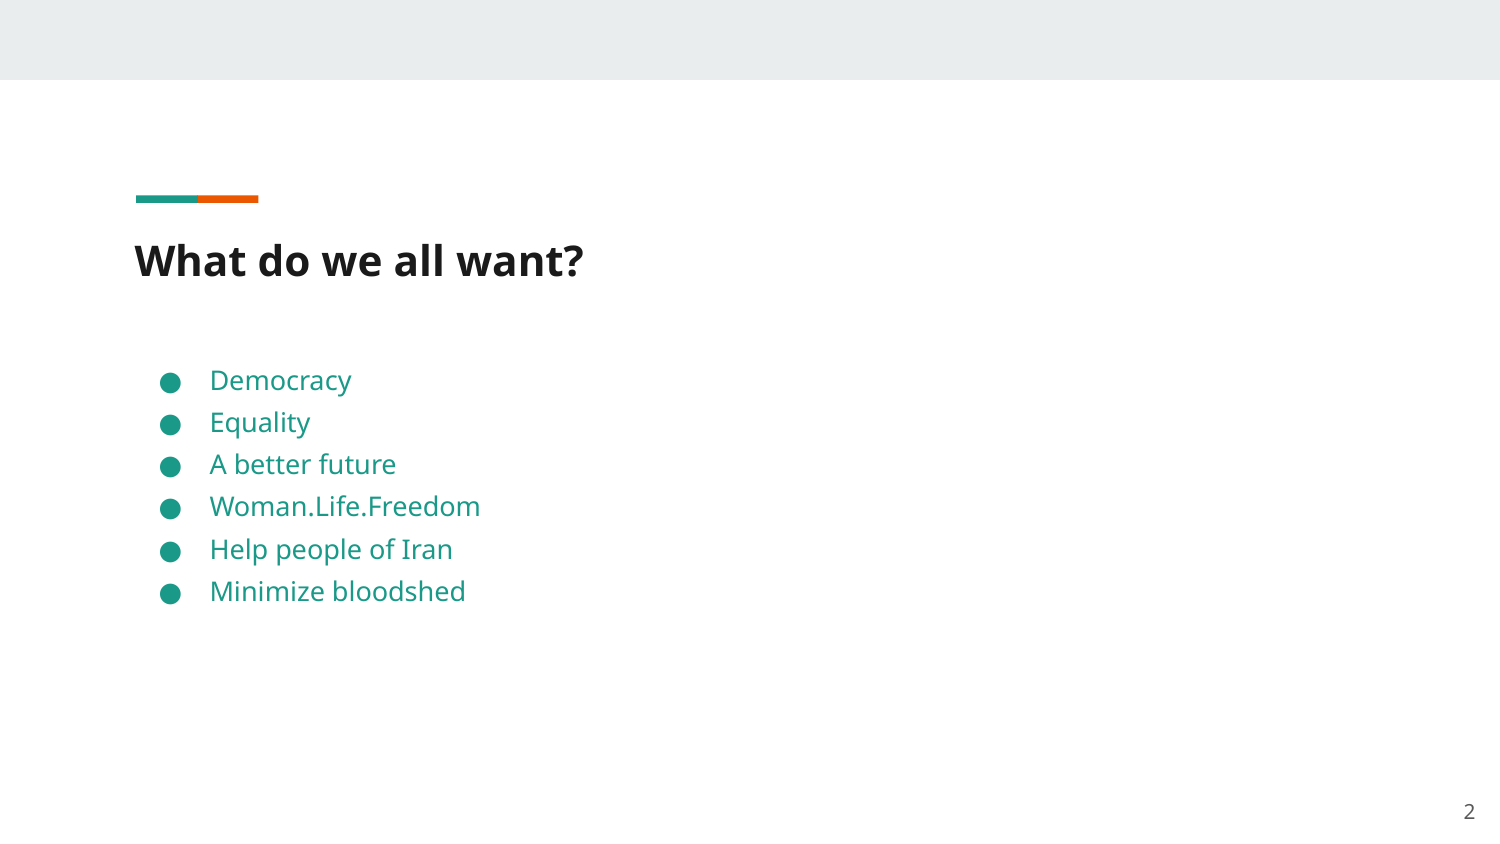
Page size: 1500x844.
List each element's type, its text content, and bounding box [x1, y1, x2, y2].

title What do we all want? [119, 216, 1381, 305]
slide_number <number> [1400, 779, 1491, 844]
list Democracy Equality A better future Woman.Life.Freedom Help people of Iran Minimize bloodshed [119, 341, 1381, 712]
